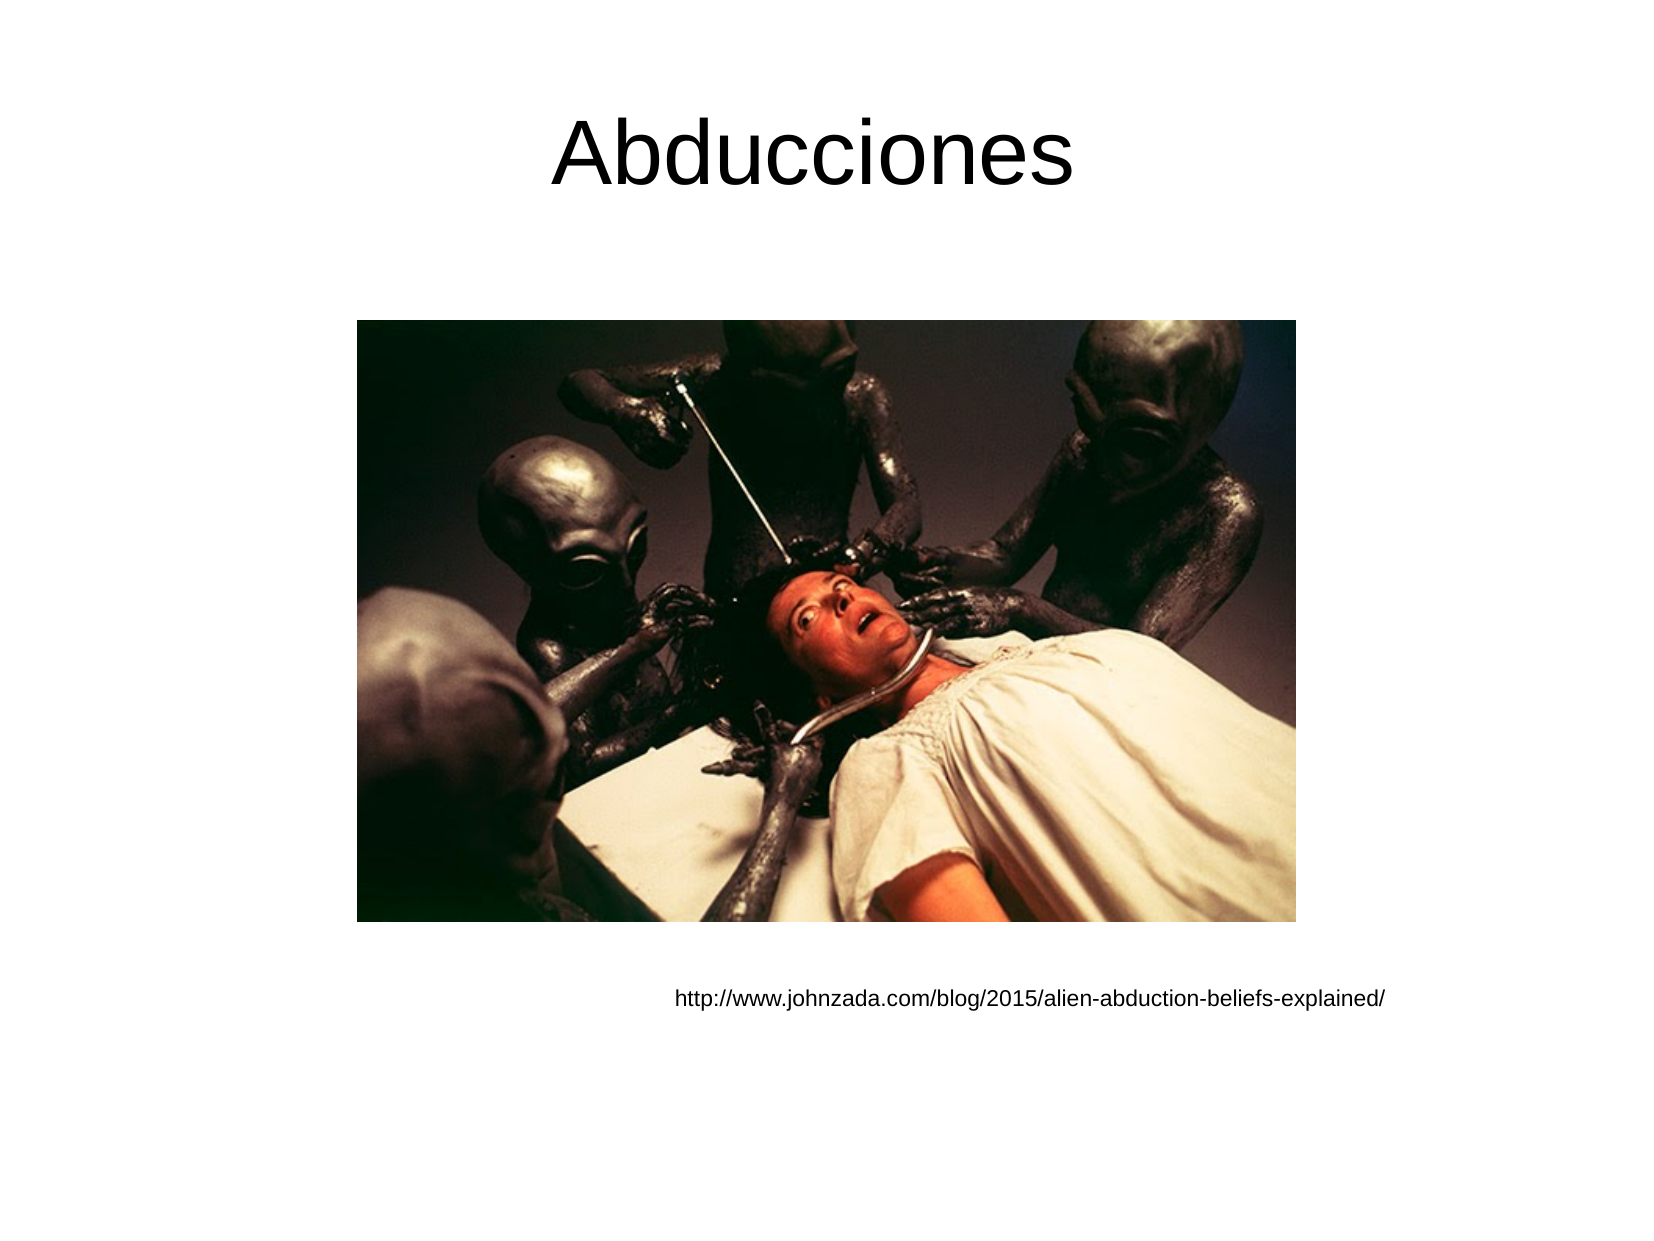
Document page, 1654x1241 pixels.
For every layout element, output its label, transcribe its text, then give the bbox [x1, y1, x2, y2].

text_box http://www.johnzada.com/blog/2015/alien-abduction-beliefs-explained/ [660, 978, 1654, 1036]
picture [357, 320, 1296, 922]
title Abducciones [82, 49, 1571, 257]
